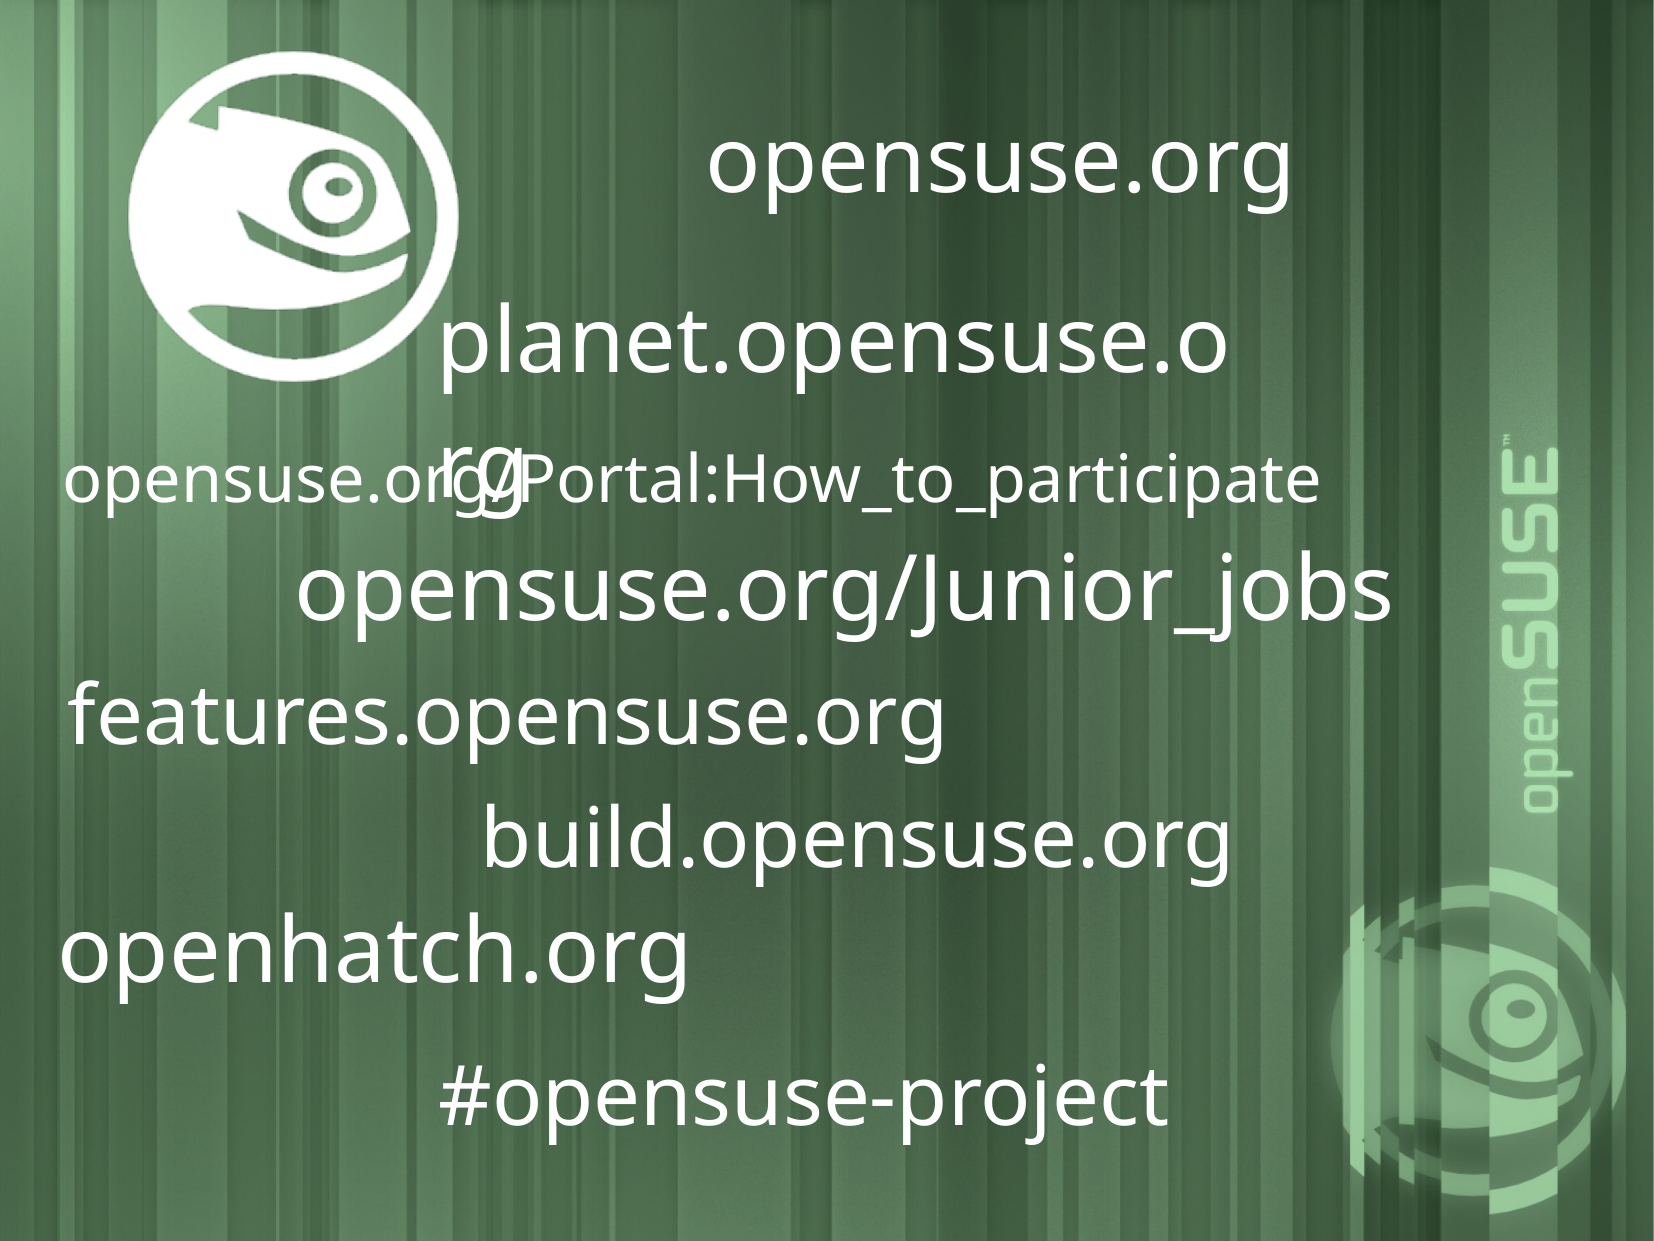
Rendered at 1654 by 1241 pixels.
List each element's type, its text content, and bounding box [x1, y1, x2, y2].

text_box openhatch.org [42, 876, 1225, 1044]
text_box build.opensuse.org [466, 771, 1330, 925]
text_box opensuse.org/Portal:How_to_participate [47, 423, 1654, 550]
text_box planet.opensuse.org [422, 266, 1284, 435]
text_box opensuse.org/Junior_jobs [279, 550, 1502, 683]
text_box #opensuse-project [423, 1029, 1288, 1183]
text_box features.opensuse.org [52, 647, 1128, 801]
text_box opensuse.org [691, 87, 1386, 255]
picture [0, 0, 1654, 1241]
